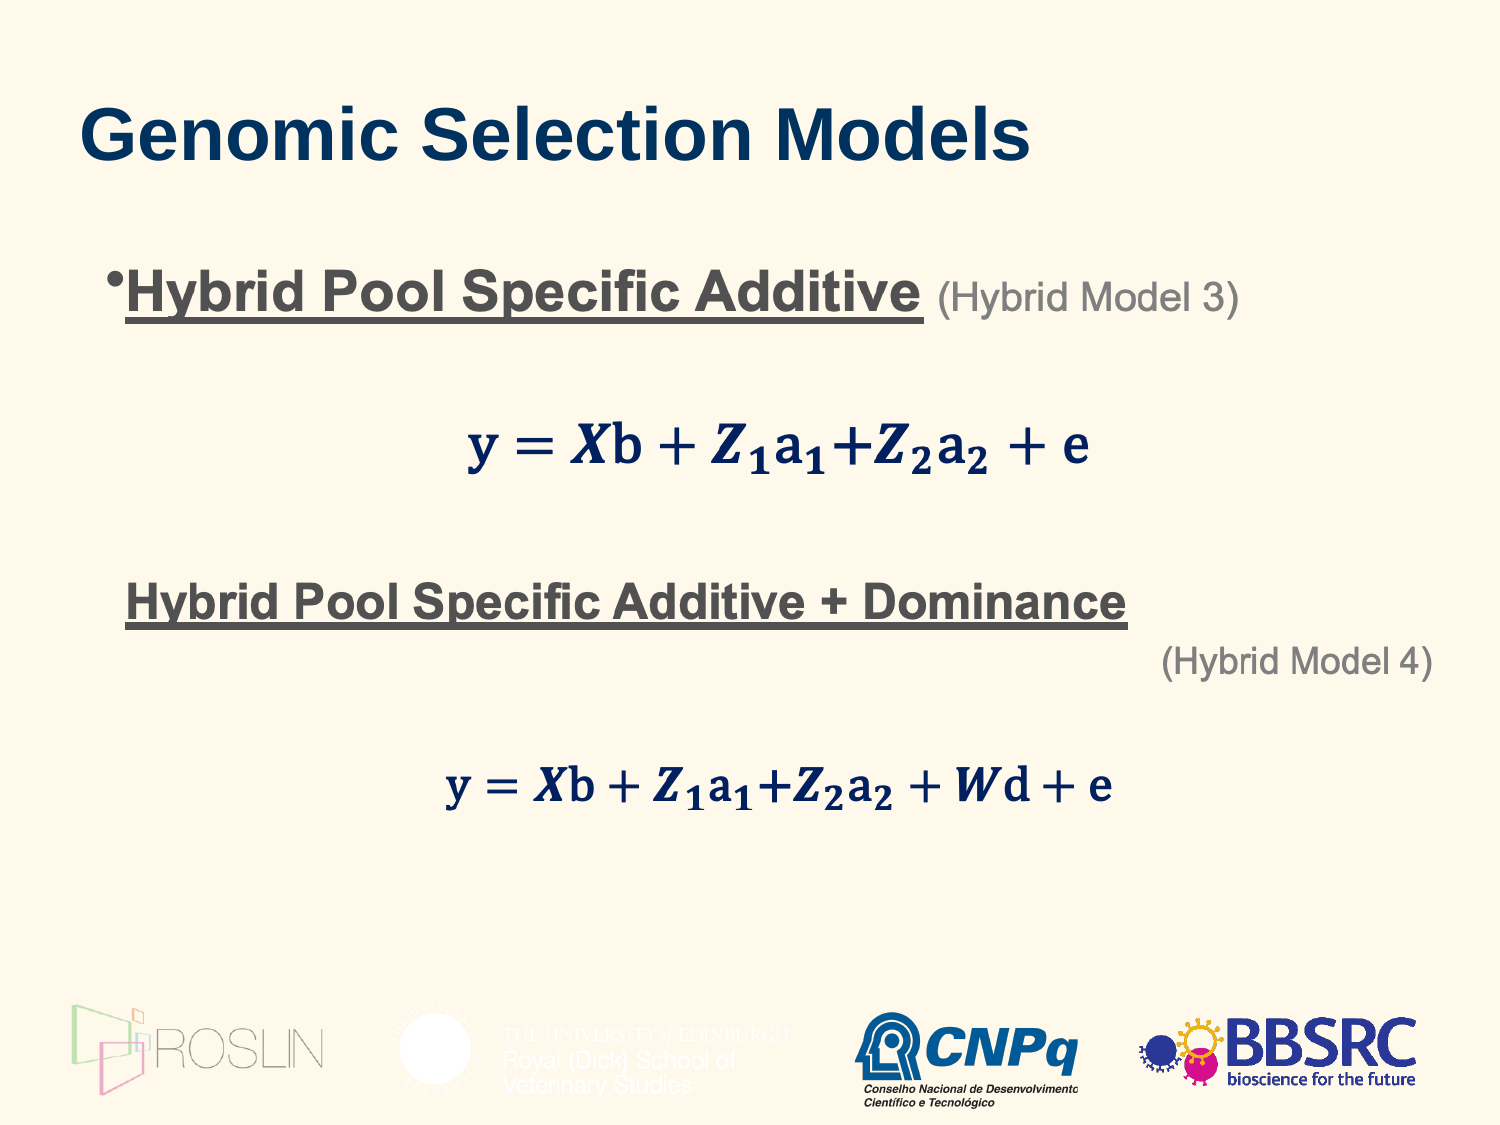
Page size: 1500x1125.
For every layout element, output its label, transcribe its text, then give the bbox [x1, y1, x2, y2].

picture [854, 1012, 1078, 1109]
picture [1137, 1014, 1416, 1092]
title Genomic Selection Models [64, 78, 1425, 185]
picture [64, 969, 336, 1118]
list [90, 236, 1453, 924]
